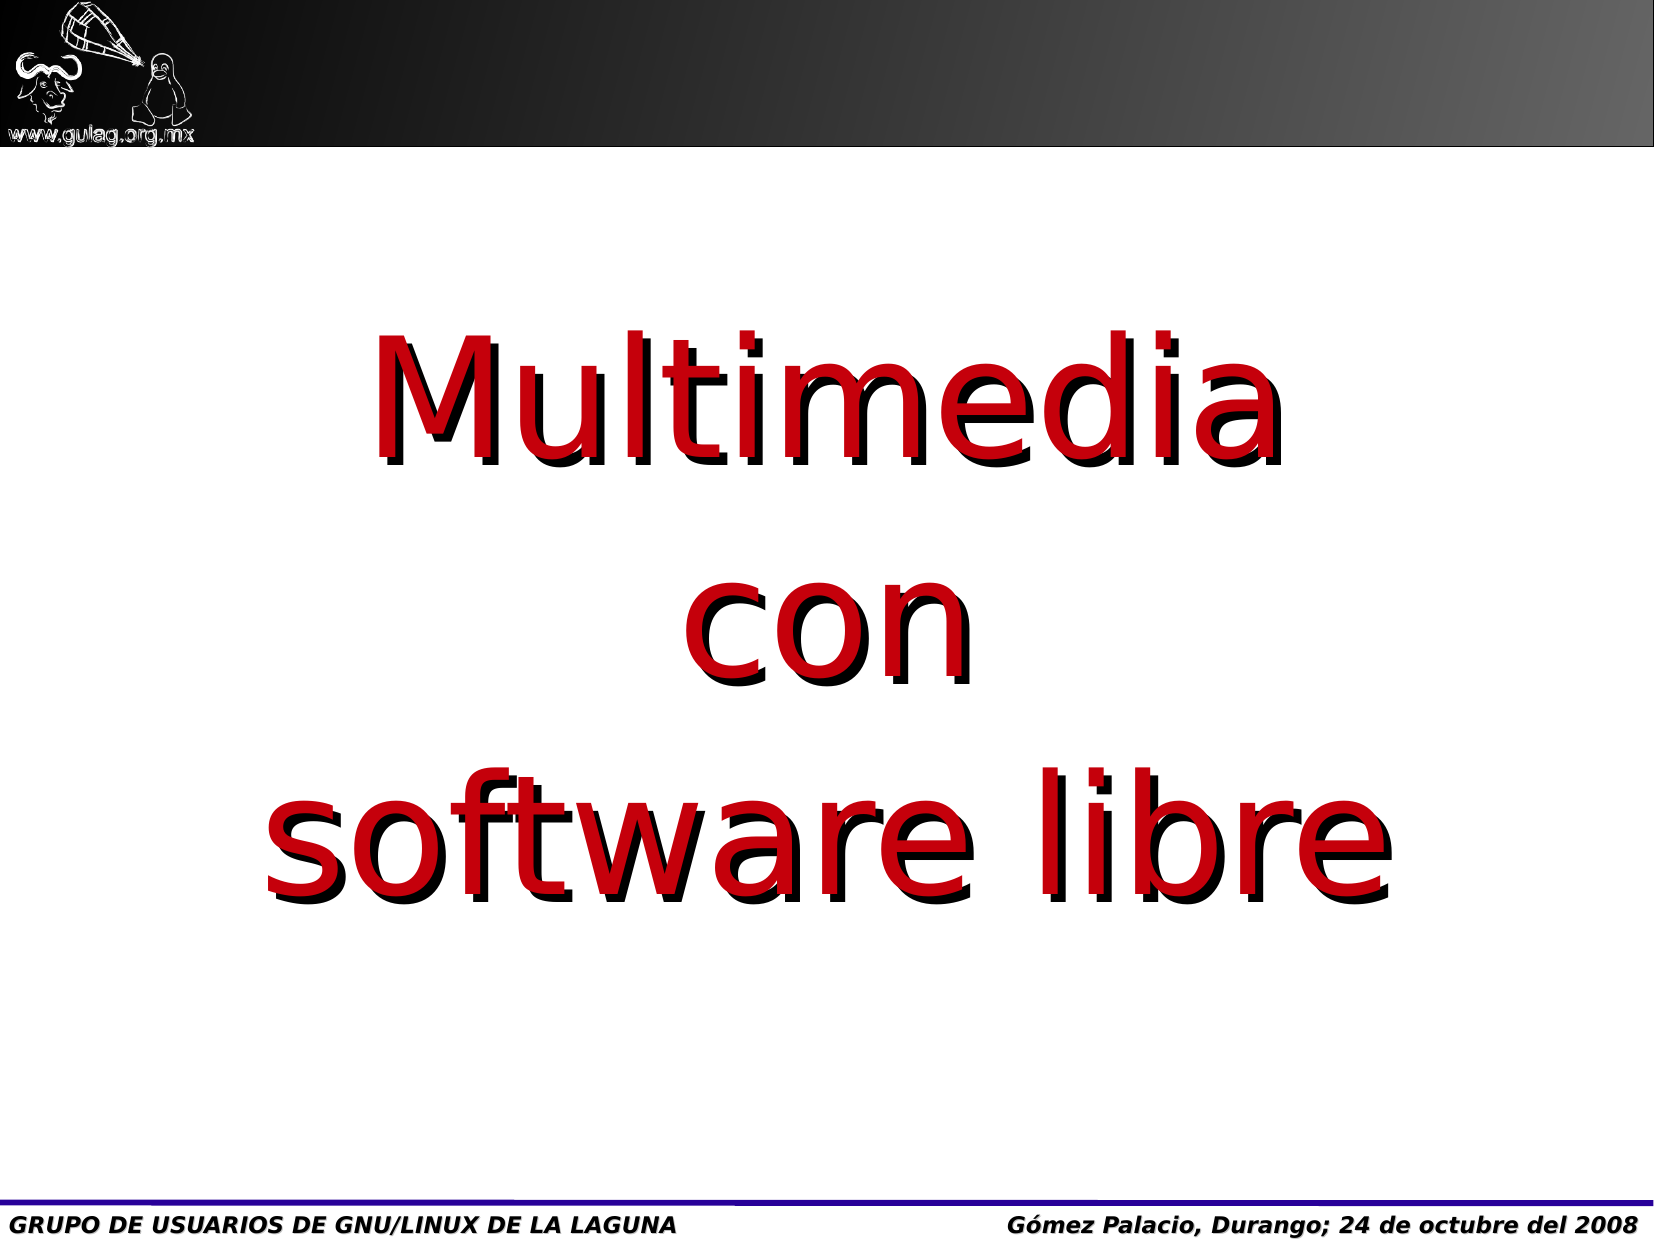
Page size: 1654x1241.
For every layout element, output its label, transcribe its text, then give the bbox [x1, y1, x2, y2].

text_box Multimedia con software libre [29, 295, 1625, 942]
text_box GRUPO DE USUARIOS DE GNU/LINUX DE LA LAGUNA [0, 1204, 694, 1241]
text_box [0, 0, 5, 147]
text_box Gómez Palacio, Durango; 24 de octubre del 2008 [992, 1204, 1654, 1241]
picture [5, 0, 197, 148]
text_box [197, 0, 1654, 147]
